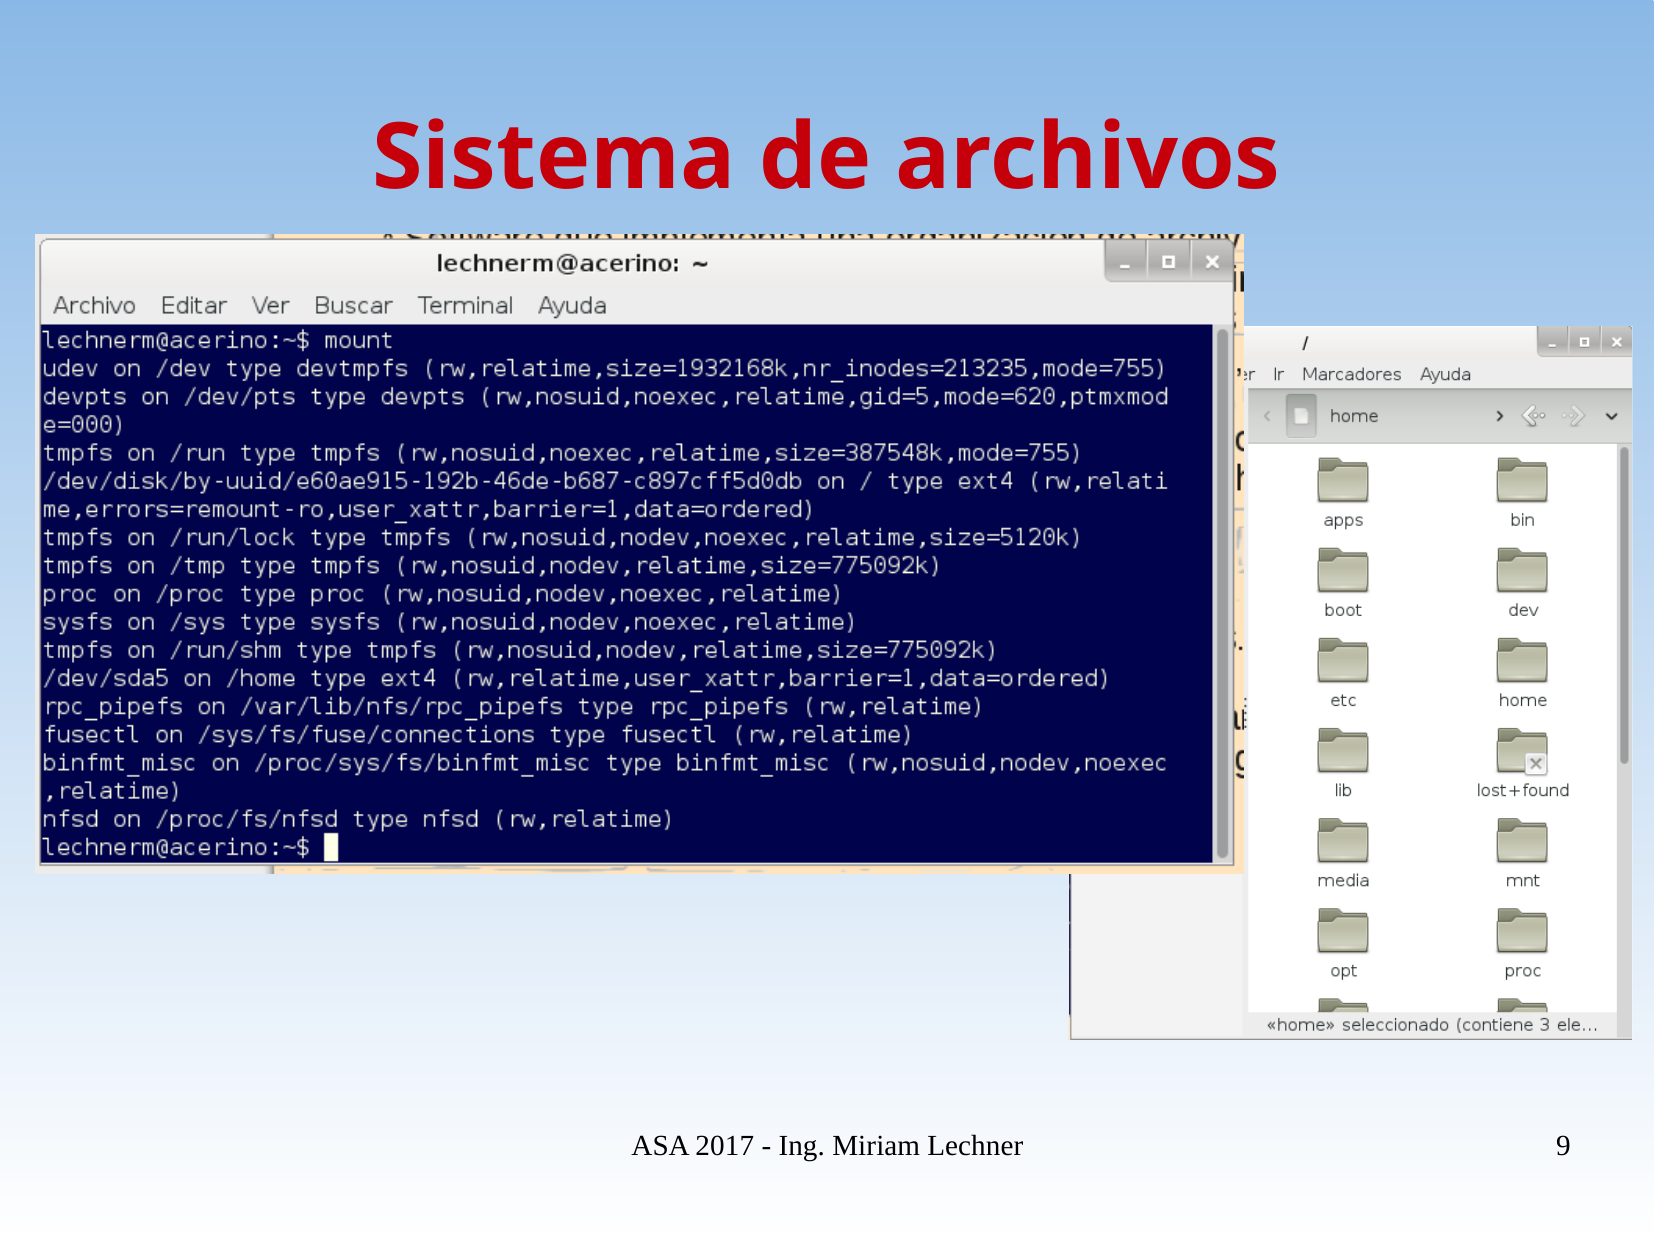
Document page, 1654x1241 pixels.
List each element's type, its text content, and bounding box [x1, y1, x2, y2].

picture [35, 234, 1632, 1040]
title Sistema de archivos [82, 49, 1571, 257]
